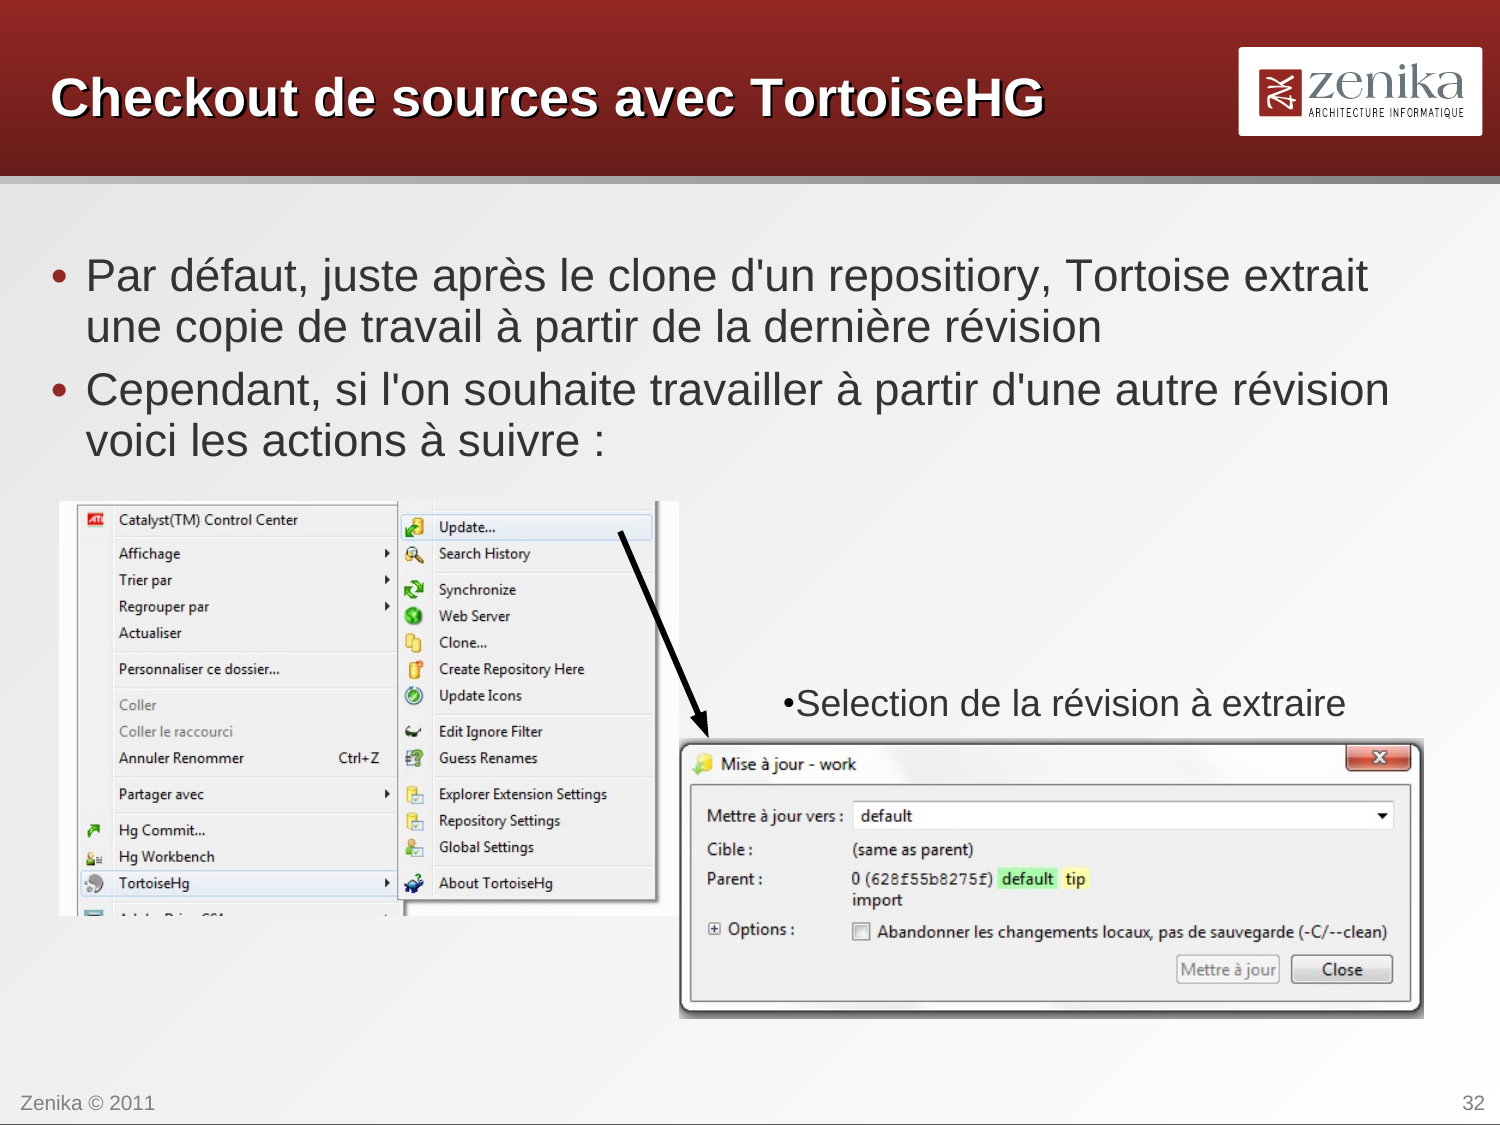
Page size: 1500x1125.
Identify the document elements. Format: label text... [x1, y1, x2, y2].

list Par défaut, juste après le clone d'un repositiory, Tortoise extrait une copie de travail à partir de la dernière révision Cependant, si l'on souhaite travailler à partir d'une autre révision voici les actions à suivre : [50, 249, 1435, 1064]
picture [59, 501, 1424, 1019]
picture [1257, 58, 1464, 125]
text_box Selection de la révision à extraire [767, 679, 1447, 737]
title Checkout de sources avec TortoiseHG [50, 22, 1206, 172]
